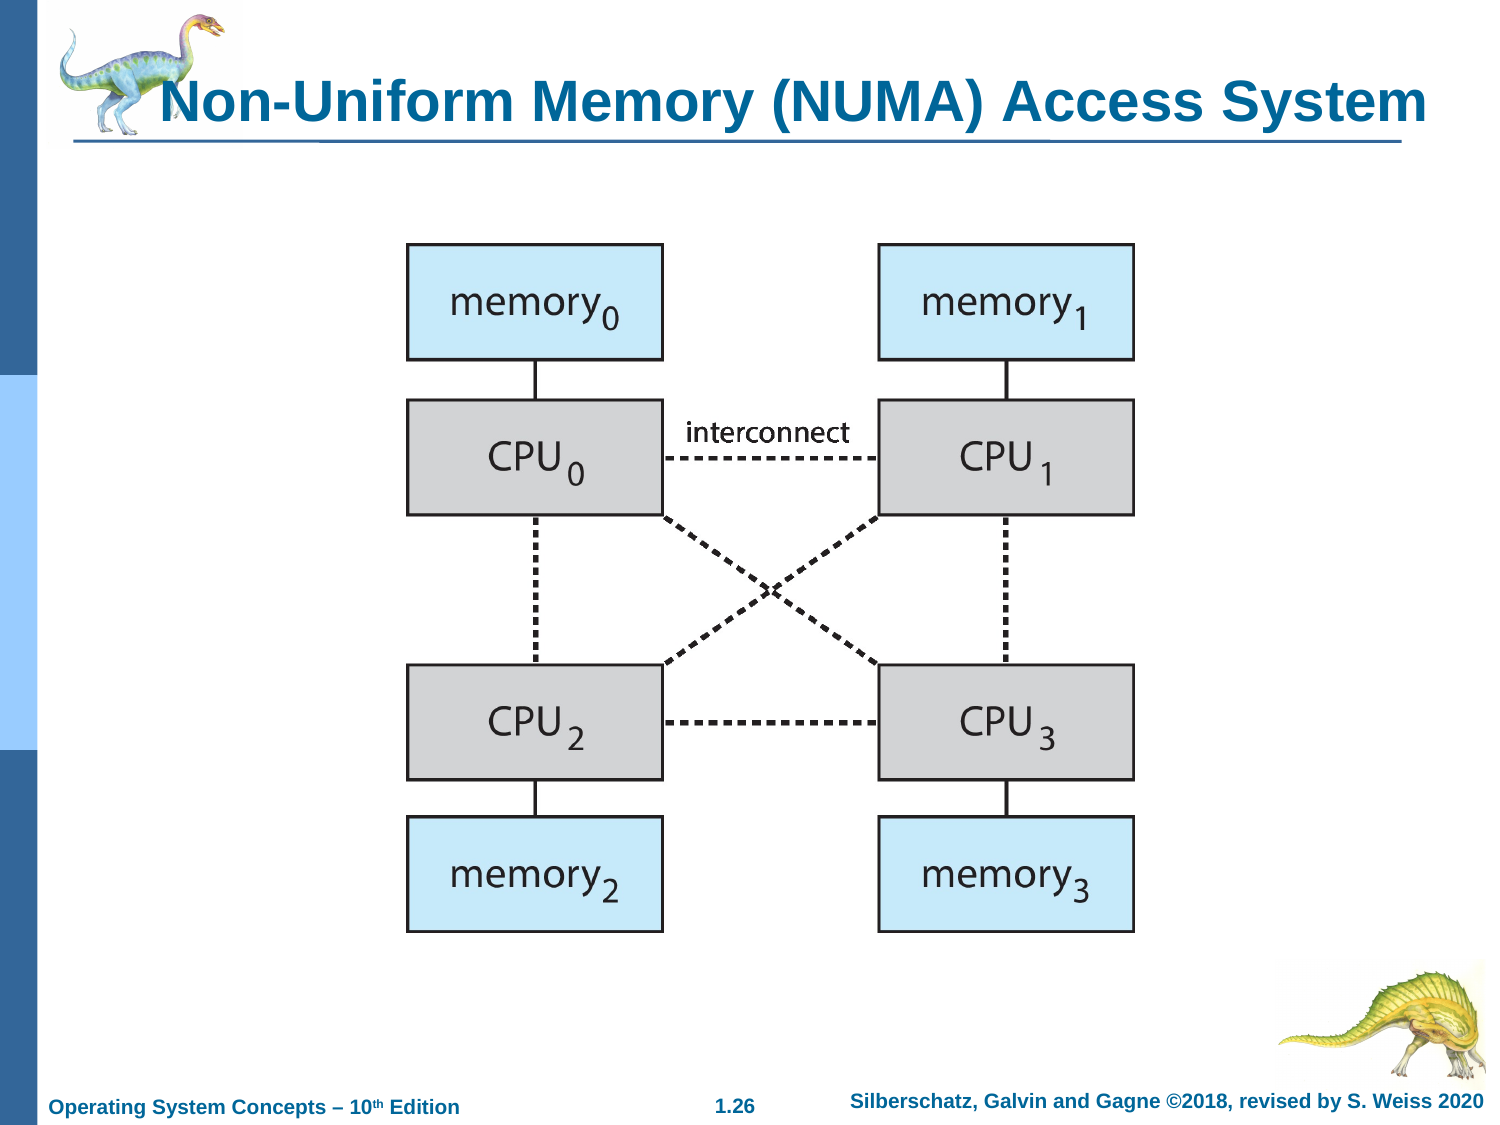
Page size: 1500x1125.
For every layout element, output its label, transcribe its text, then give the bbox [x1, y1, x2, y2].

text_box Non-Uniform Memory (NUMA) Access System [119, 45, 1470, 141]
picture [406, 243, 1135, 933]
picture [46, 0, 243, 149]
picture [1275, 959, 1486, 1090]
